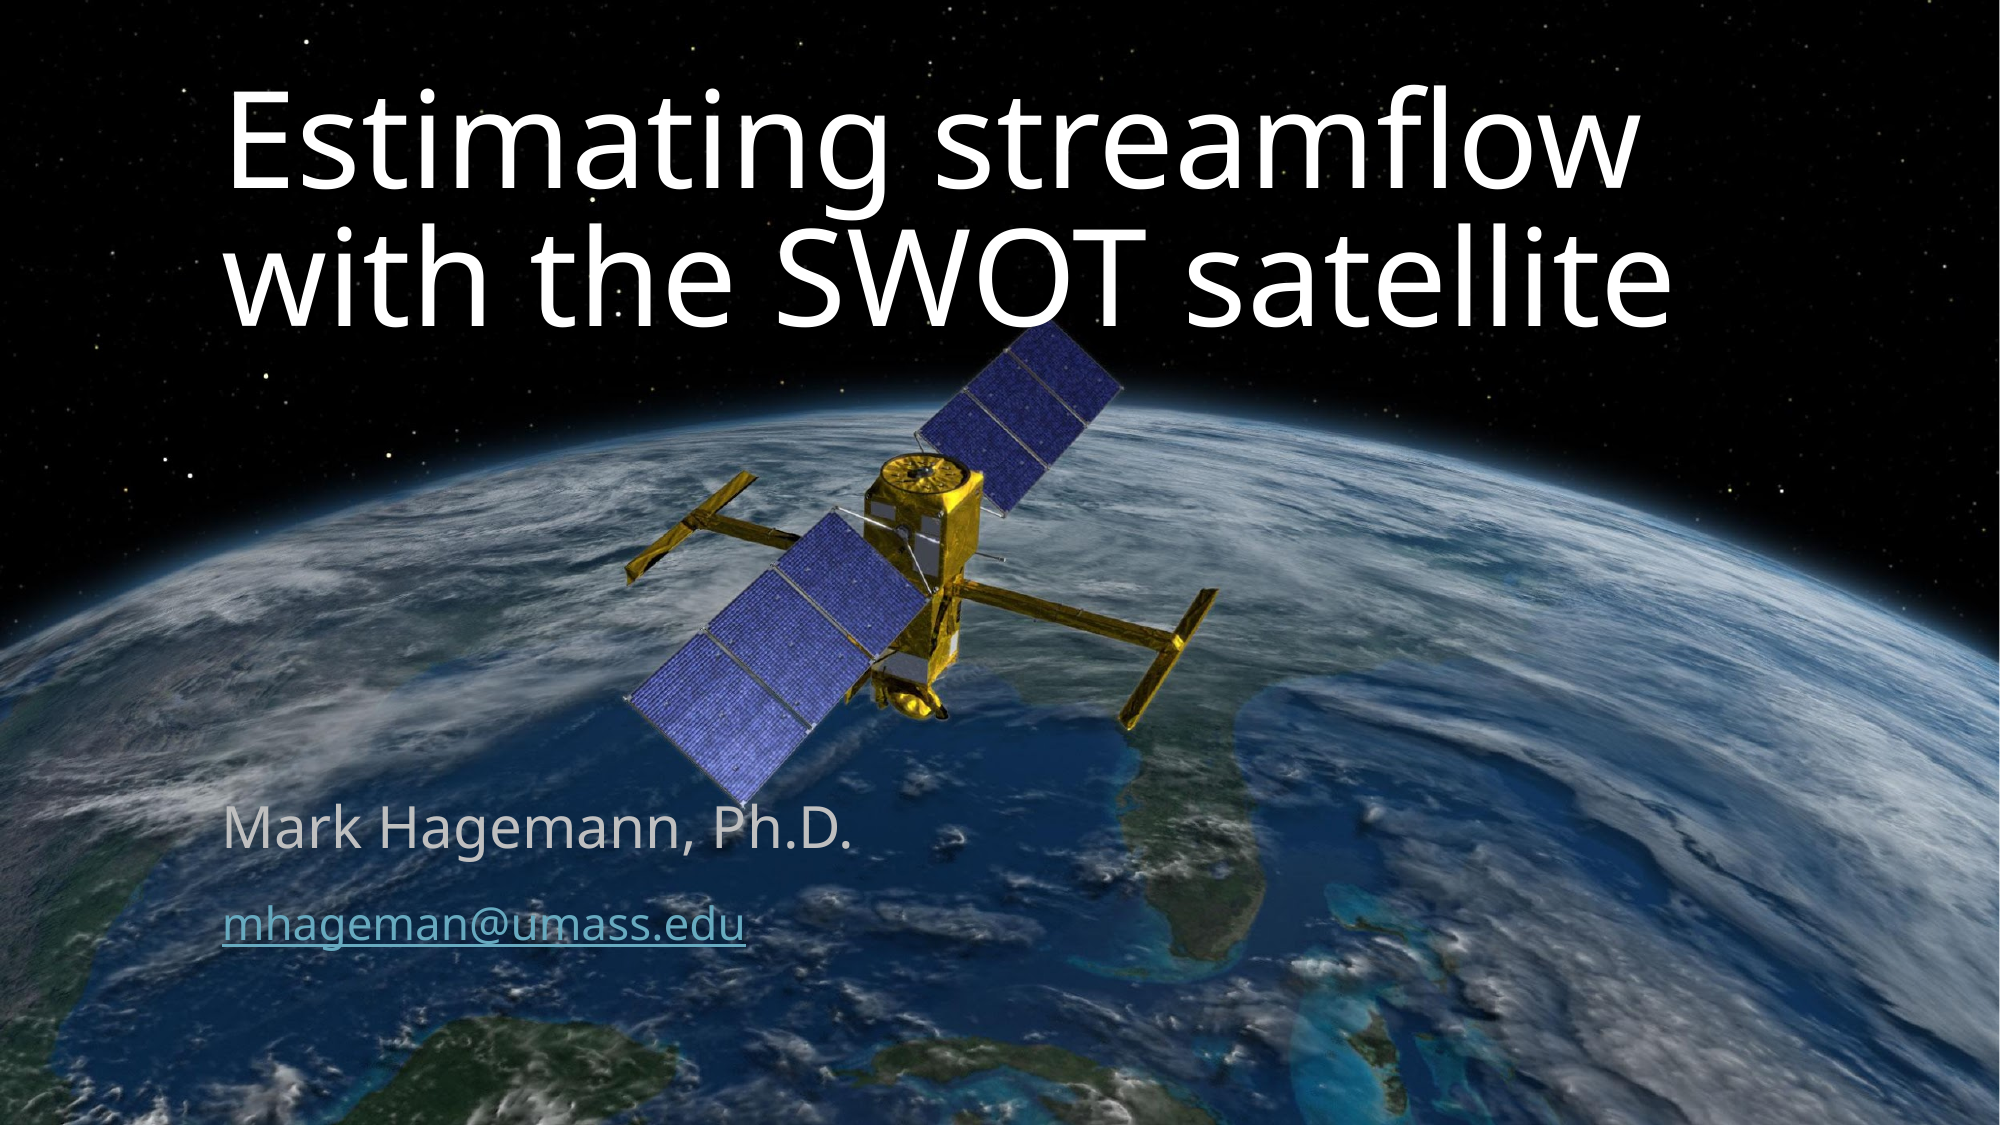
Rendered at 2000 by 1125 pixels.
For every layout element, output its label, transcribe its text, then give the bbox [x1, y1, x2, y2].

subtitle Mark Hagemann, Ph.D. mhageman@umass.edu [206, 787, 1752, 1065]
title Estimating streamflow with the SWOT satellite [206, 124, 1817, 362]
picture [0, 0, 2000, 1125]
